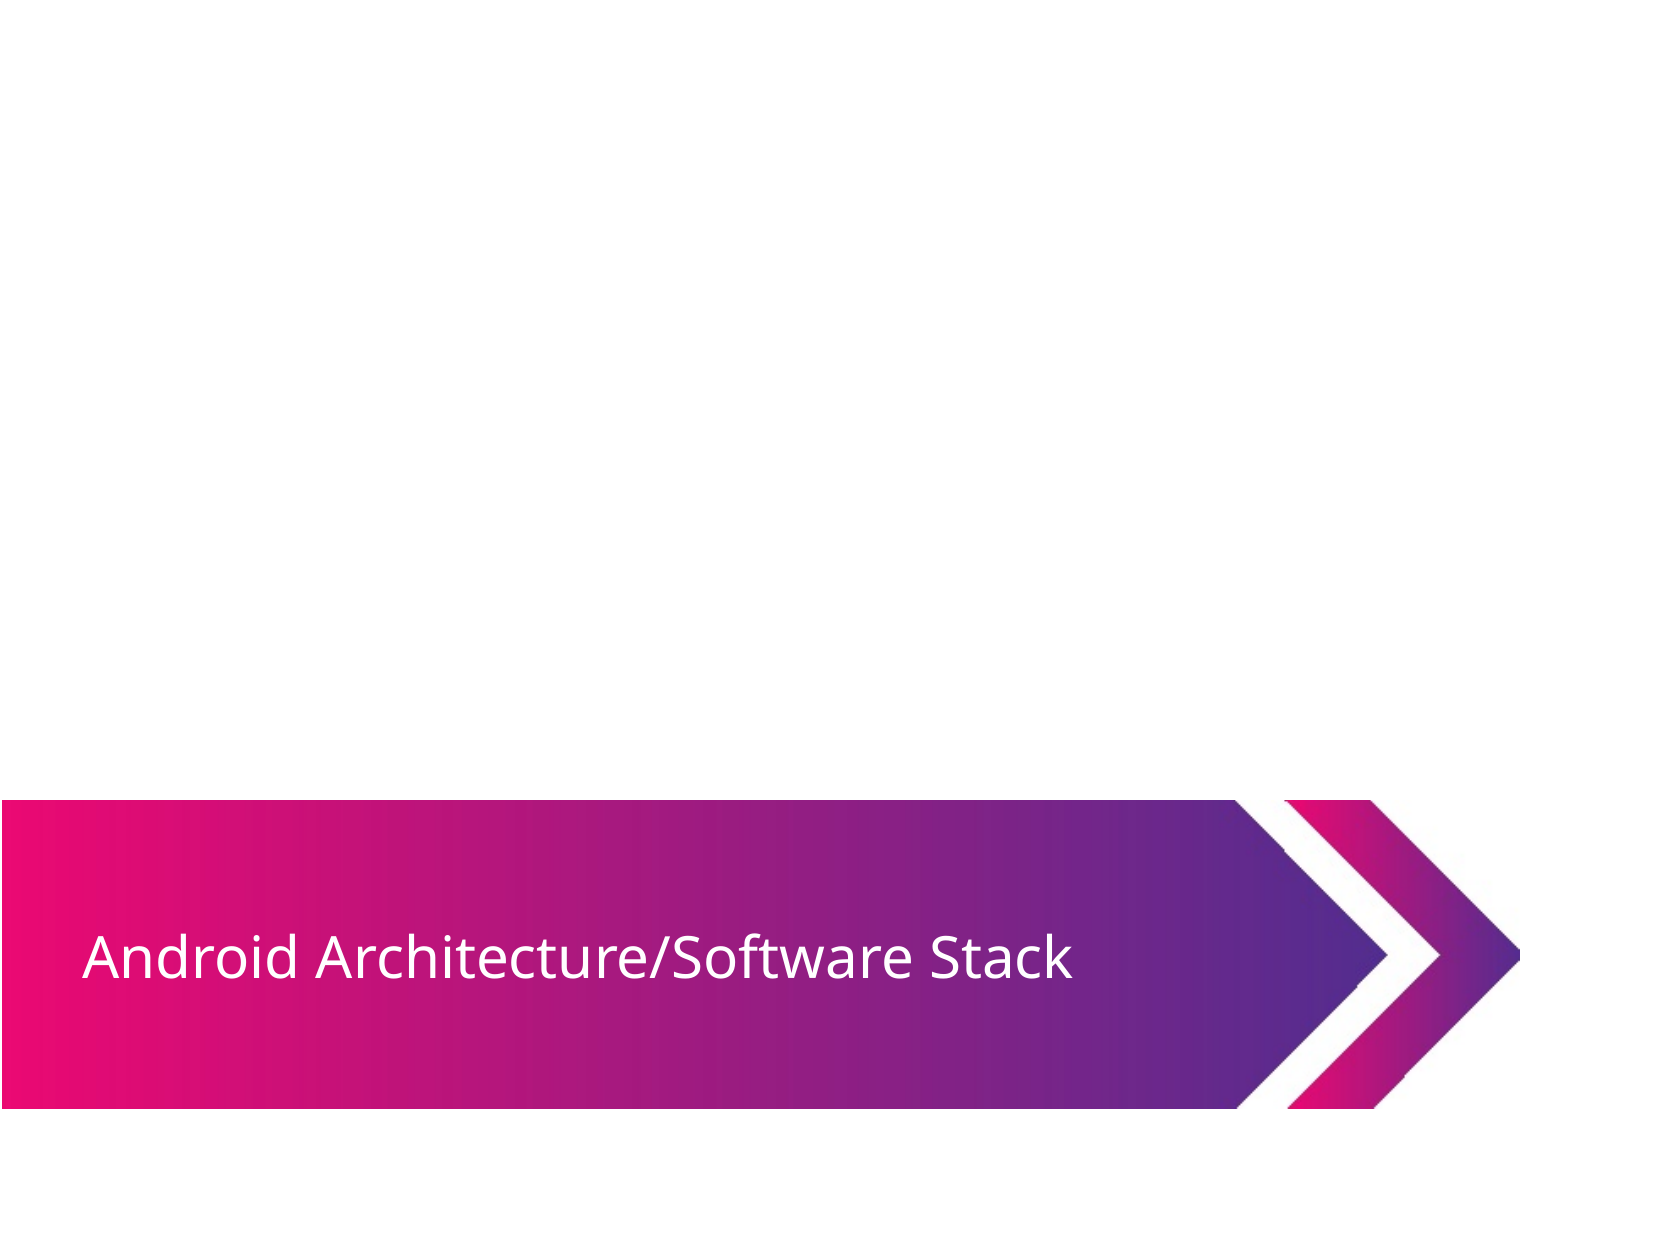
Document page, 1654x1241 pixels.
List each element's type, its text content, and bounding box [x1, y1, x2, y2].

title Android Architecture/Software Stack [82, 852, 1396, 1060]
picture [2, 800, 1520, 1109]
